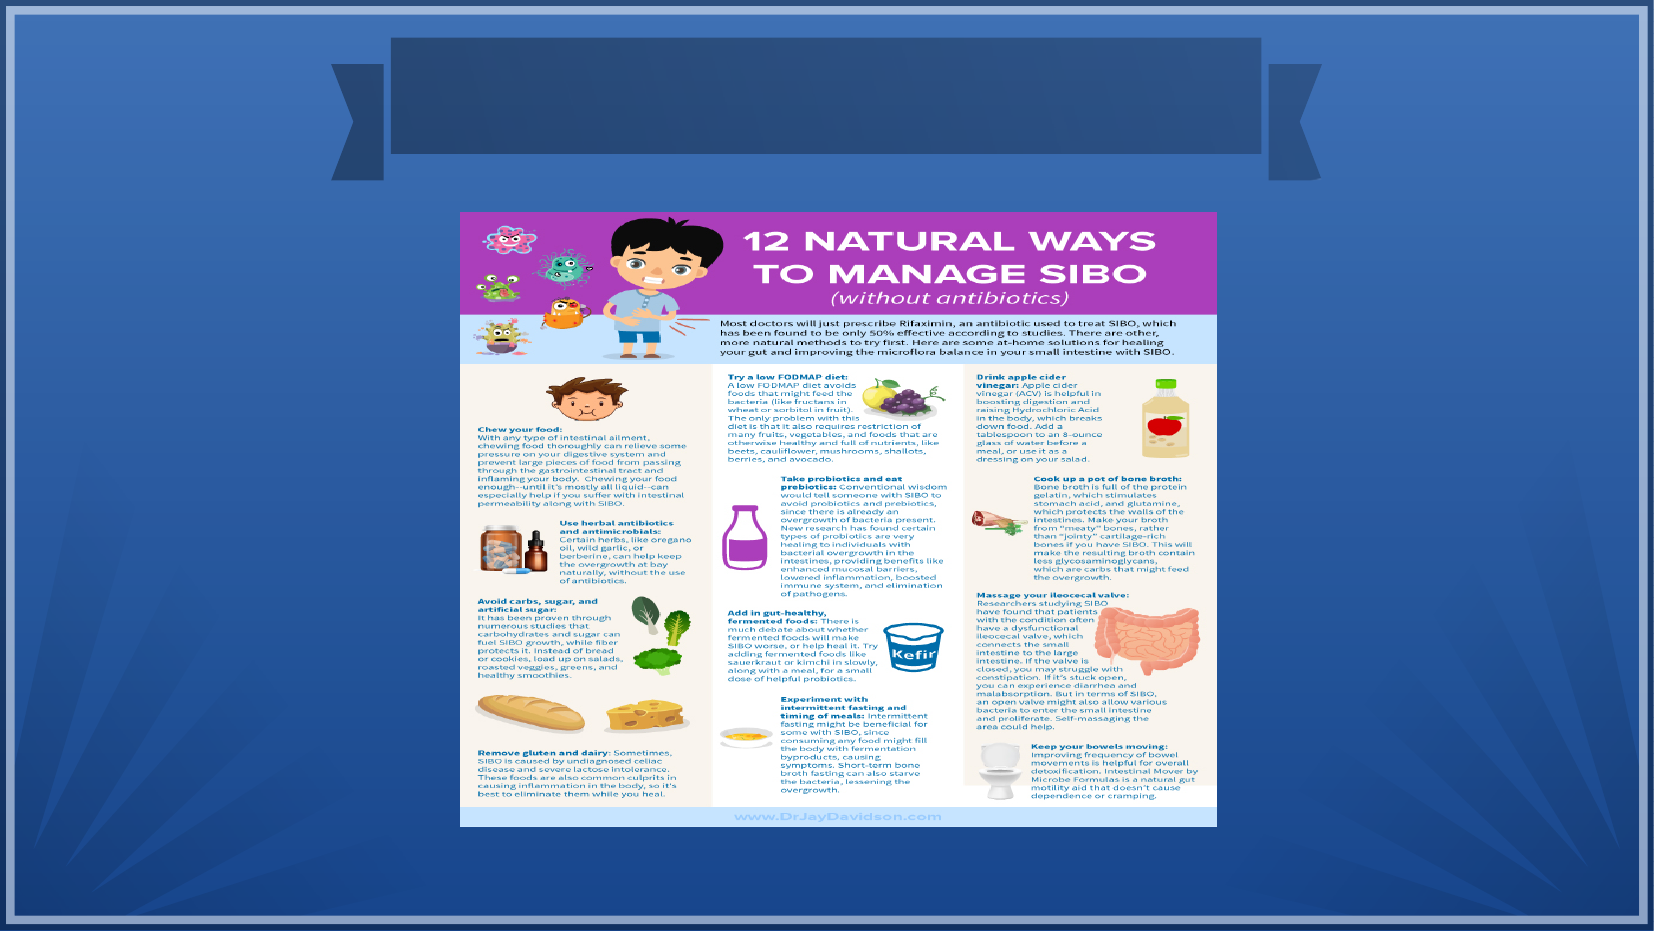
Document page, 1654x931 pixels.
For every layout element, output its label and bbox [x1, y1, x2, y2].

picture [460, 212, 1217, 827]
